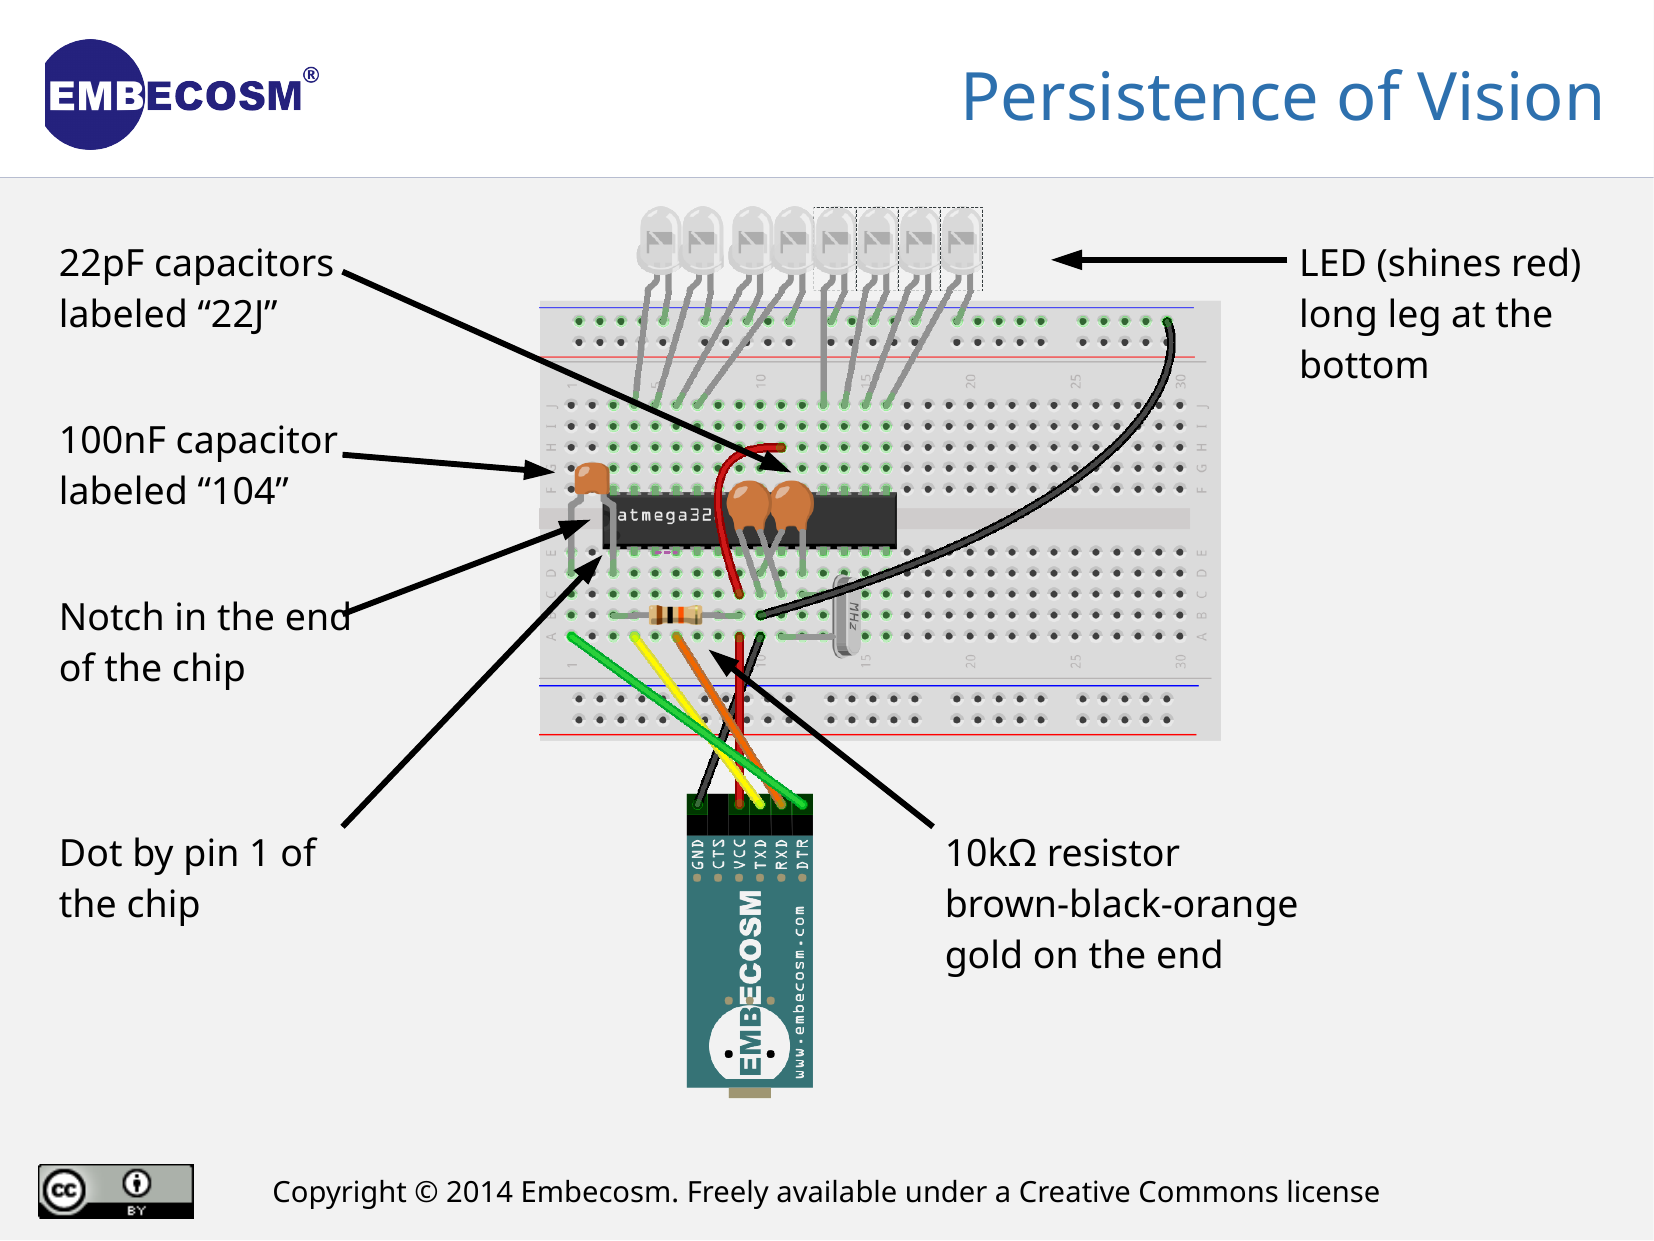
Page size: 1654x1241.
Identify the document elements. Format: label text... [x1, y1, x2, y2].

picture [45, 39, 319, 150]
text_box Dot by pin 1 of the chip [59, 826, 355, 973]
picture [539, 206, 1221, 1152]
title Persistence of Vision [330, 23, 1607, 166]
text_box 22pF capacitors labeled “22J” [59, 236, 414, 334]
text_box LED (shines red) long leg at the bottom [1299, 236, 1654, 383]
picture [38, 1164, 194, 1219]
text_box 100nF capacitor labeled “104” [59, 413, 414, 511]
text_box Notch in the end of the chip [59, 590, 355, 737]
text_box 10kΩ resistor brown-black-orange gold on the end [944, 826, 1300, 973]
